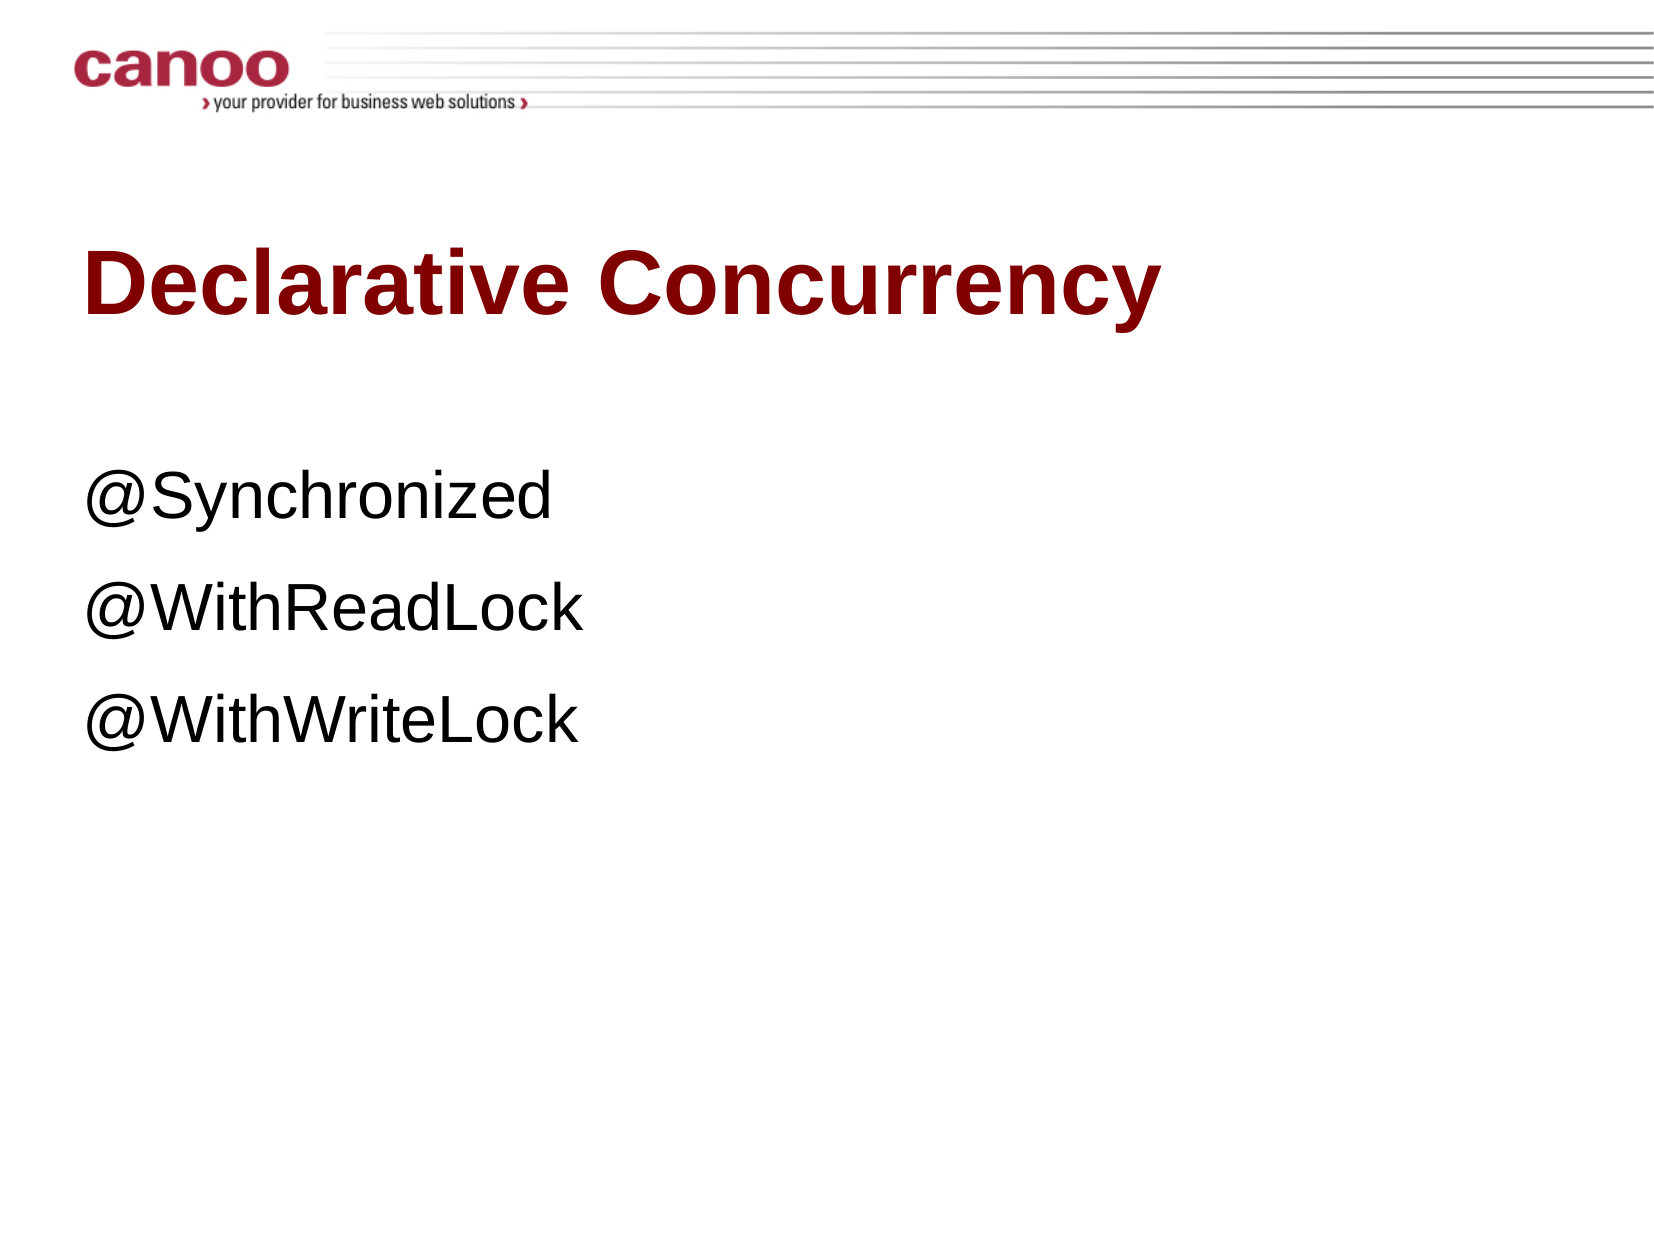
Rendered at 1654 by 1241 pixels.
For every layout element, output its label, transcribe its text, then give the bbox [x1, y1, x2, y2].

subtitle @Synchronized @WithReadLock @WithWriteLock [82, 420, 1571, 1164]
picture [0, 0, 1654, 166]
title Declarative Concurrency [82, 179, 1571, 387]
